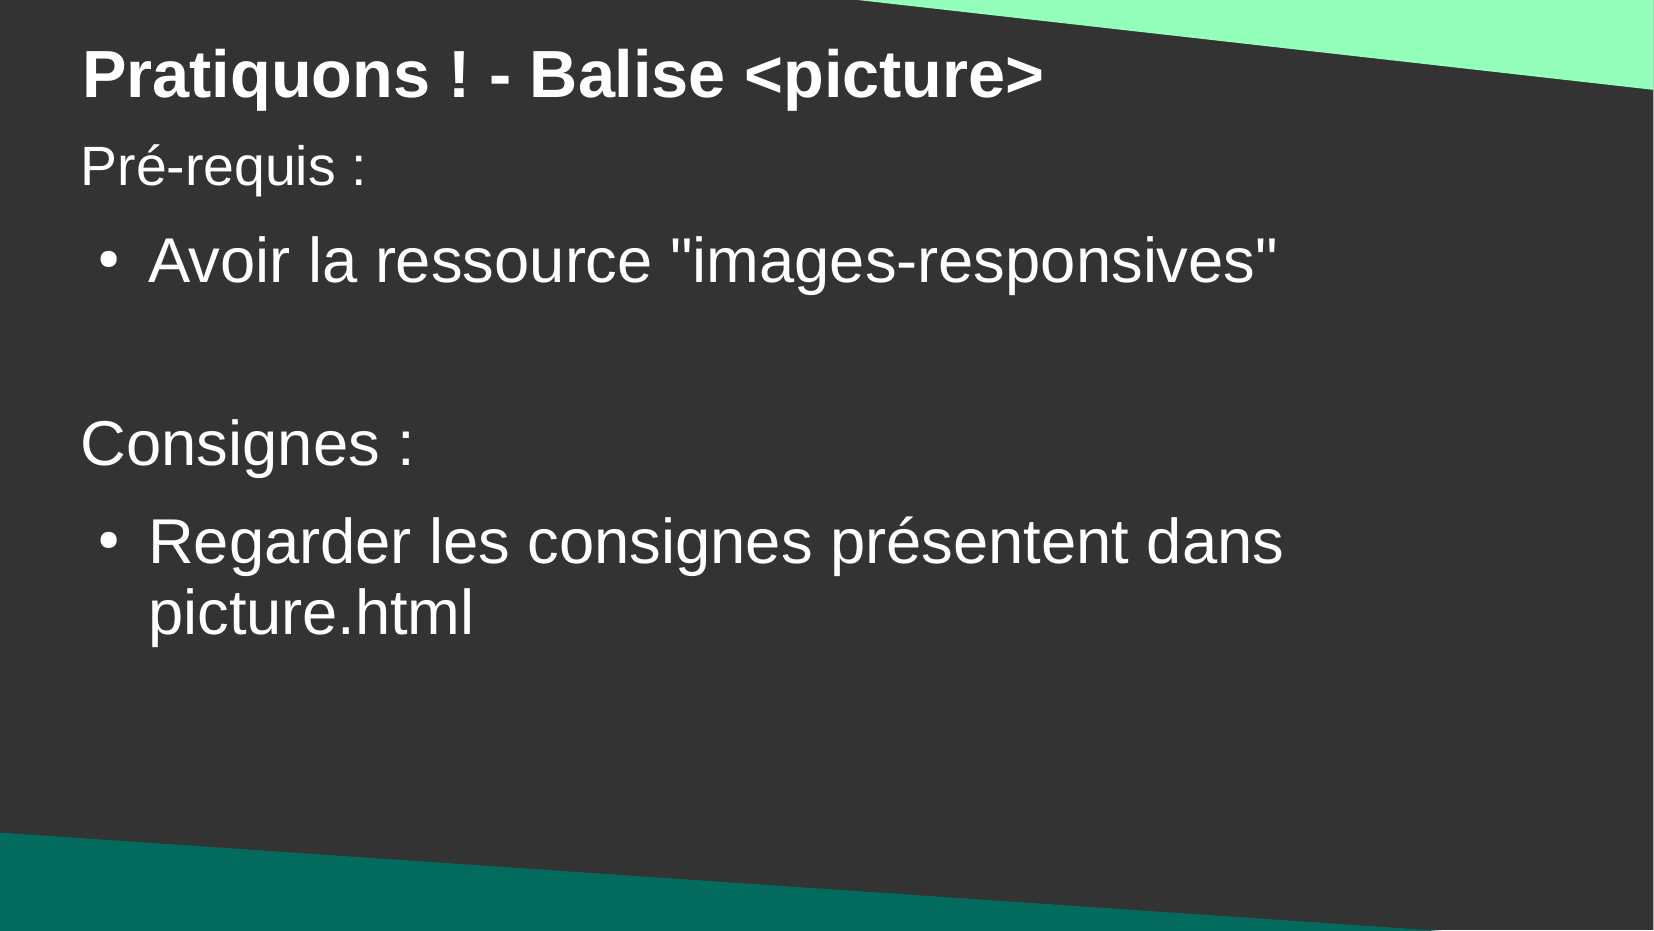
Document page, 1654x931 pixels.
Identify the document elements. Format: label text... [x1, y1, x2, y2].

list Pré-requis : Avoir la ressource "images-responsives" Consignes : Regarder les consignes présentent dans picture.html [80, 135, 1620, 650]
title Pratiquons ! - Balise <picture> [82, 37, 1571, 114]
text_box [857, 0, 1654, 90]
